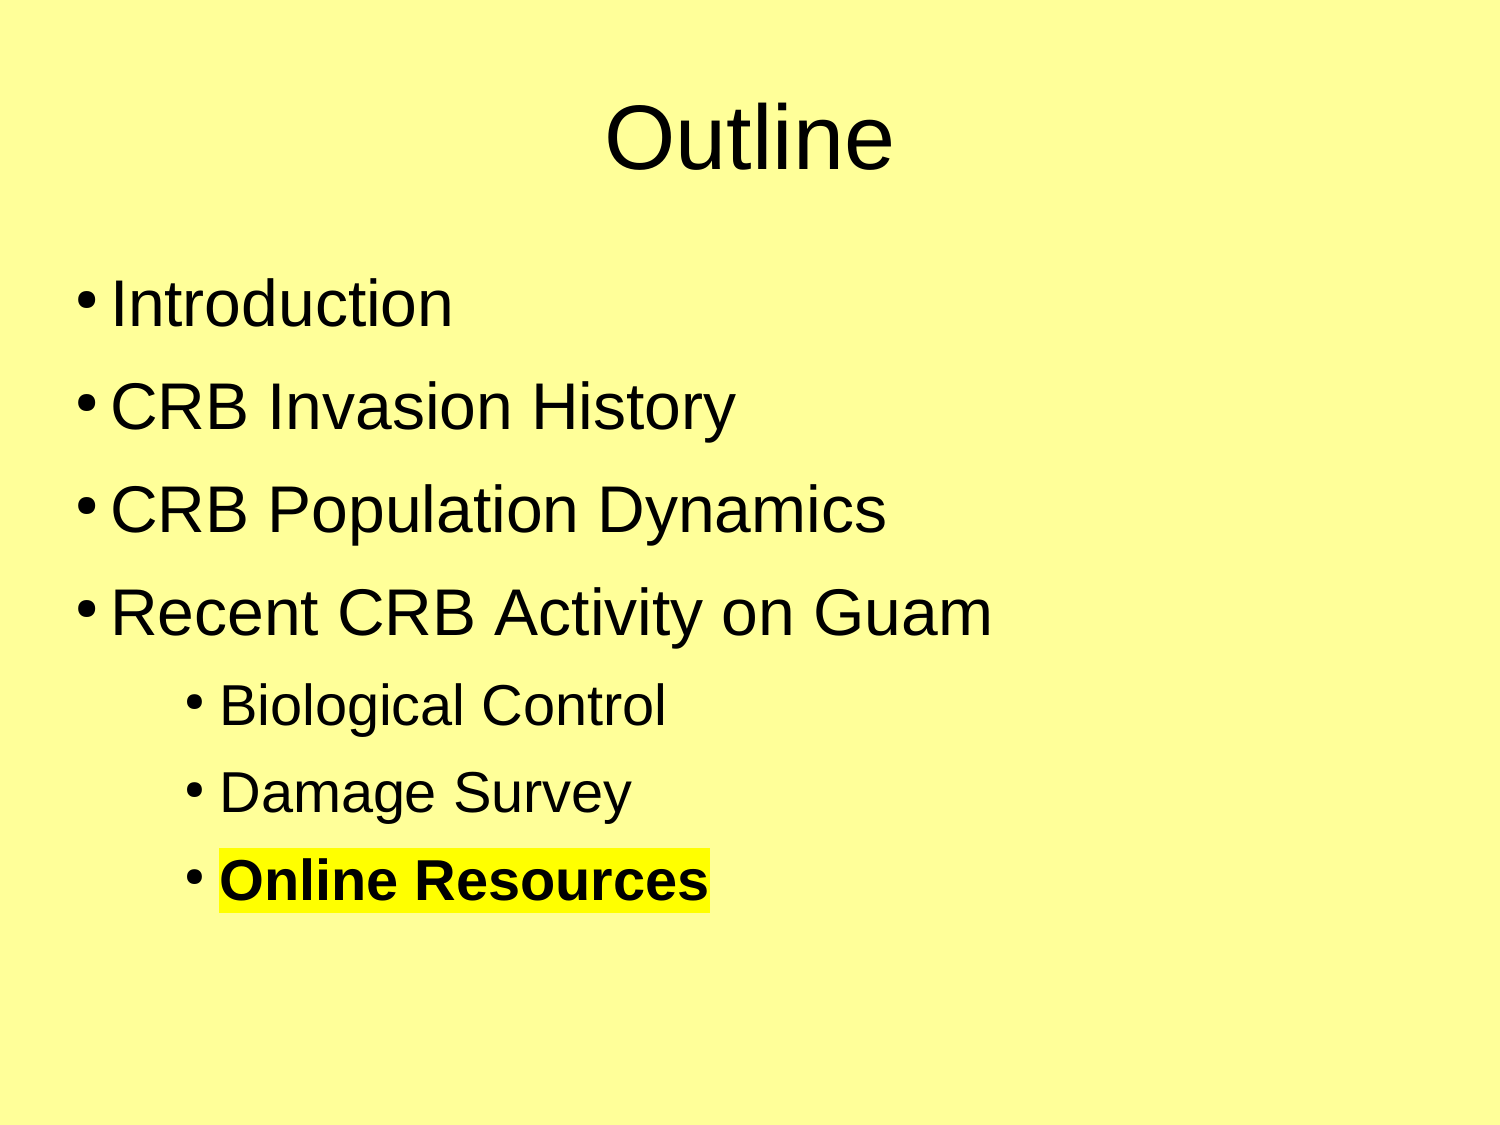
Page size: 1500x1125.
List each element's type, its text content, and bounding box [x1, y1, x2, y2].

list Introduction CRB Invasion History CRB Population Dynamics Recent CRB Activity on Guam Biological Control Damage Survey Online Resources [75, 263, 1425, 916]
title Outline [75, 44, 1425, 233]
